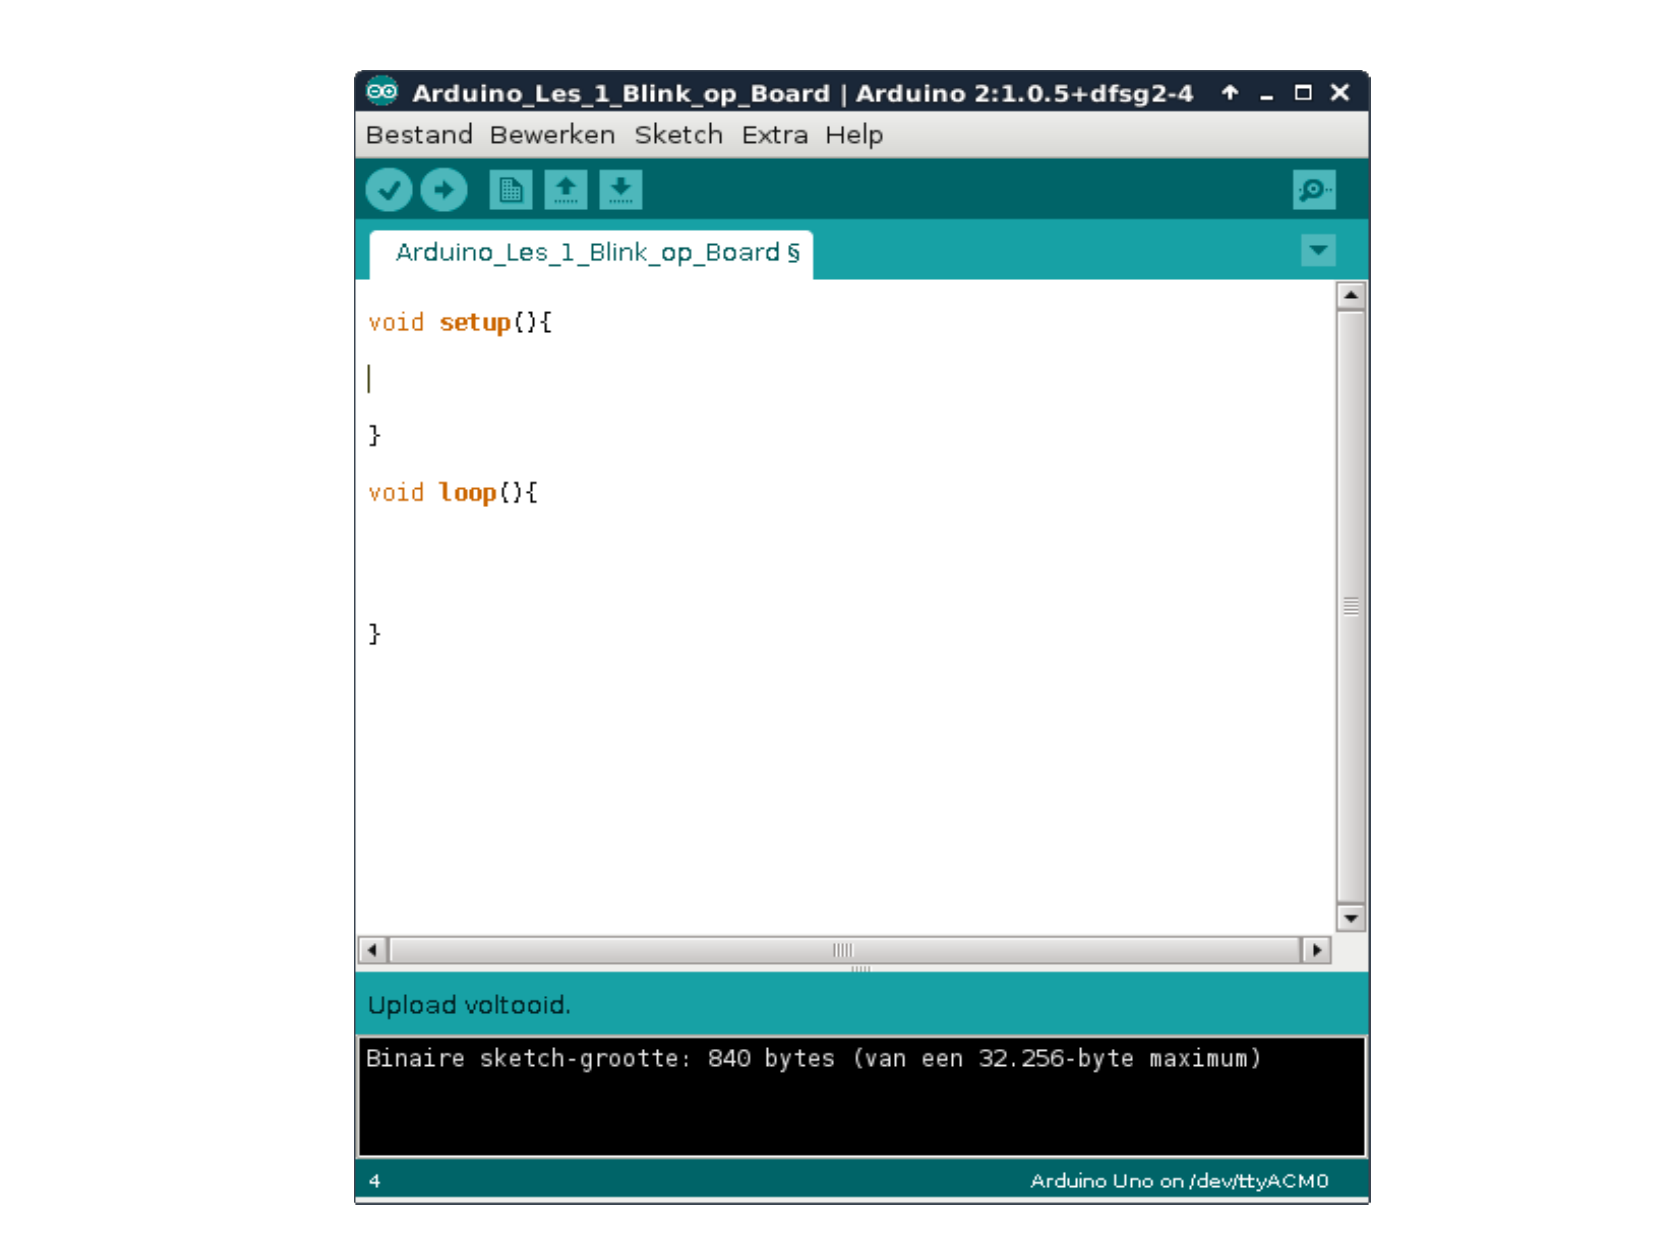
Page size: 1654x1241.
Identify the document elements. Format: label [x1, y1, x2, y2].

picture [354, 70, 1371, 1205]
